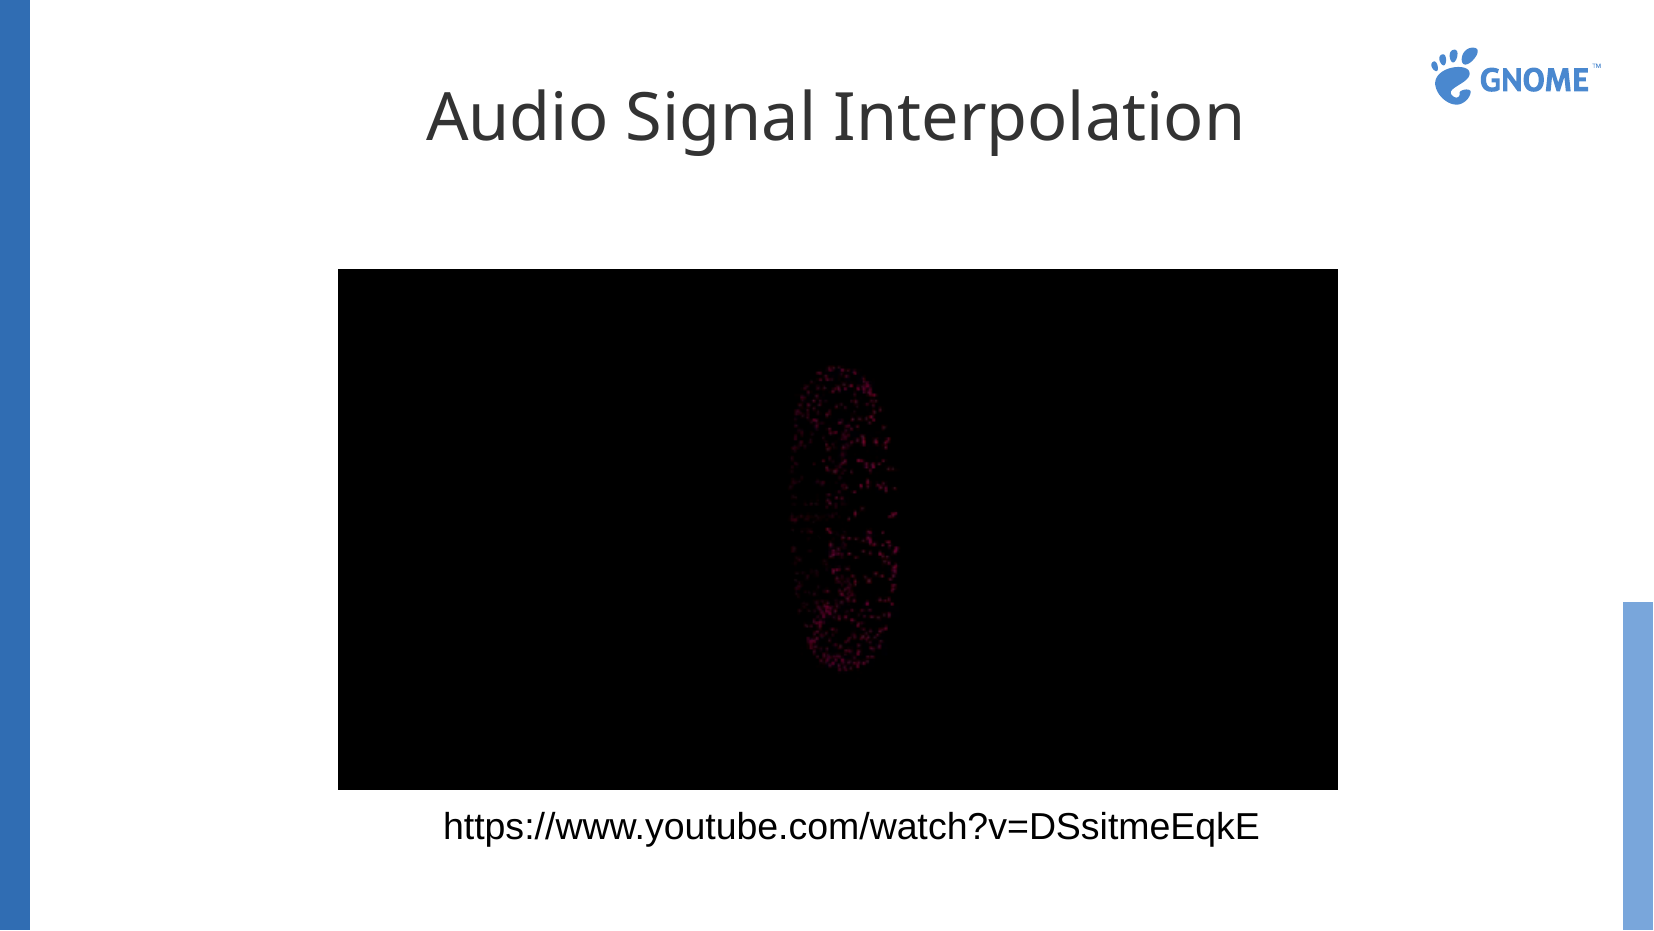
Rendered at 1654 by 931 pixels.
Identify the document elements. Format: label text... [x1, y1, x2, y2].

text_box https://www.youtube.com/watch?v=DSsitmeEqkE [428, 798, 1276, 856]
title Audio Signal Interpolation [82, 37, 1591, 193]
text_box [337, 268, 1338, 791]
